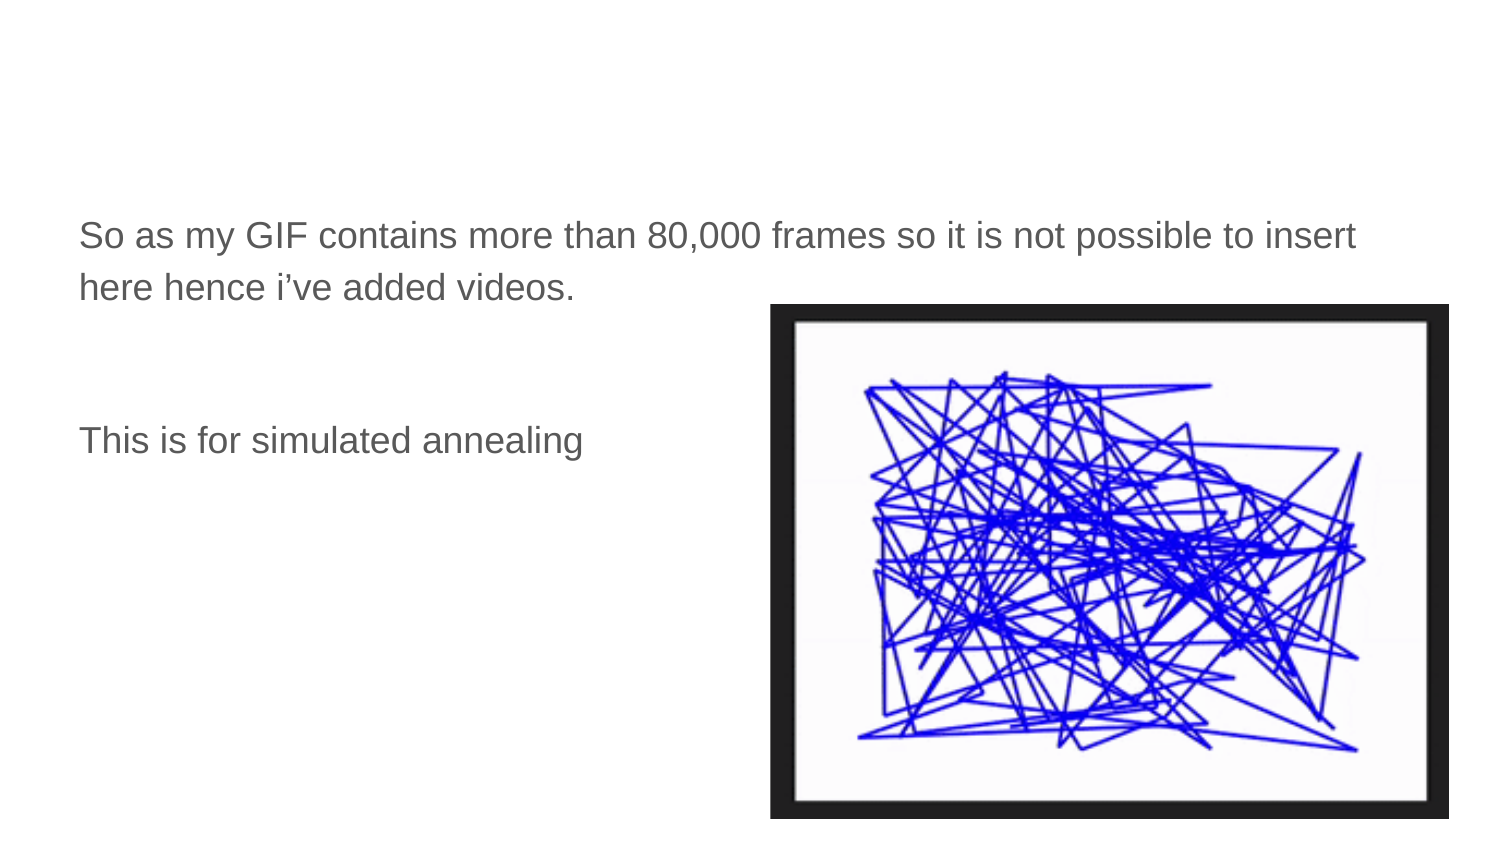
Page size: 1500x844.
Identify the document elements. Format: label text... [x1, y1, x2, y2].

list So as my GIF contains more than 80,000 frames so it is not possible to insert here hence i’ve added videos. This is for simulated annealing [63, 189, 1462, 750]
picture [770, 304, 1449, 819]
